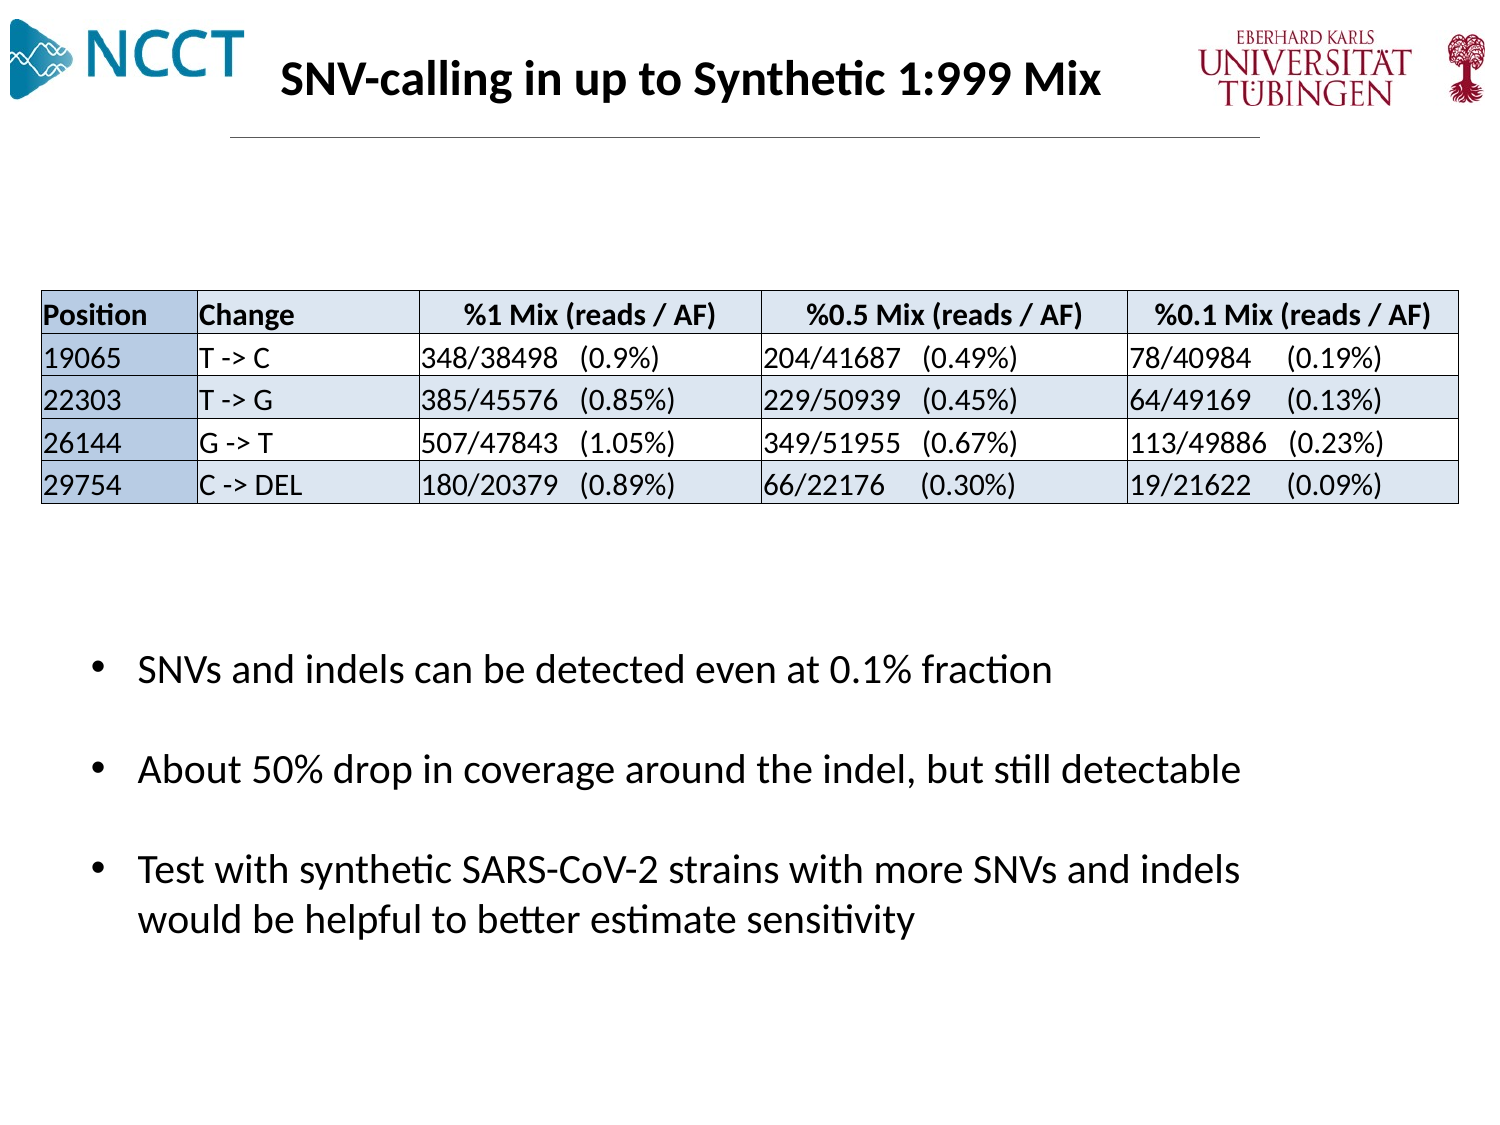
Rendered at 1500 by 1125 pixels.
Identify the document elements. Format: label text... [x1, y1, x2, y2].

table_cell 229/50939 (0.45%) [762, 376, 1127, 418]
table_cell 349/51955 (0.67%) [762, 419, 1127, 460]
table_cell 19/21622 (0.09%) [1128, 461, 1458, 503]
table_cell 64/49169 (0.13%) [1128, 376, 1458, 418]
table_cell 66/22176 (0.30%) [762, 461, 1127, 503]
table_cell 19065 [42, 334, 197, 375]
table_cell 78/40984 (0.19%) [1128, 334, 1458, 375]
table_cell T -> C [198, 334, 419, 375]
picture [10, 19, 245, 102]
table_cell 26144 [42, 419, 197, 460]
table_cell 180/20379 (0.89%) [420, 461, 761, 503]
table_cell T -> G [198, 376, 419, 418]
table_cell 113/49886 (0.23%) [1128, 419, 1458, 460]
table_cell 204/41687 (0.49%) [762, 334, 1127, 375]
table_header Change [198, 291, 419, 333]
table_cell 348/38498 (0.9%) [420, 334, 761, 375]
table_cell 507/47843 (1.05%) [420, 419, 761, 460]
table_cell 29754 [42, 461, 197, 503]
table_header %0.1 Mix (reads / AF) [1128, 291, 1458, 333]
table_cell C -> DEL [198, 461, 419, 503]
table_header Position [42, 291, 197, 333]
text_box SNV-calling in up to Synthetic 1:999 Mix [265, 37, 1176, 113]
text_box SNVs and indels can be detected even at 0.1% fraction About 50% drop in coverage around the indel, but still detectable Test with synthetic SARS-CoV-2 strains with more SNVs and indels would be helpful to better estimate sensitivity [76, 634, 1341, 950]
picture [1198, 30, 1485, 106]
table_header %0.5 Mix (reads / AF) [762, 291, 1127, 333]
table_cell G -> T [198, 419, 419, 460]
table_cell 22303 [42, 376, 197, 418]
table_cell 385/45576 (0.85%) [420, 376, 761, 418]
table_header %1 Mix (reads / AF) [420, 291, 761, 333]
